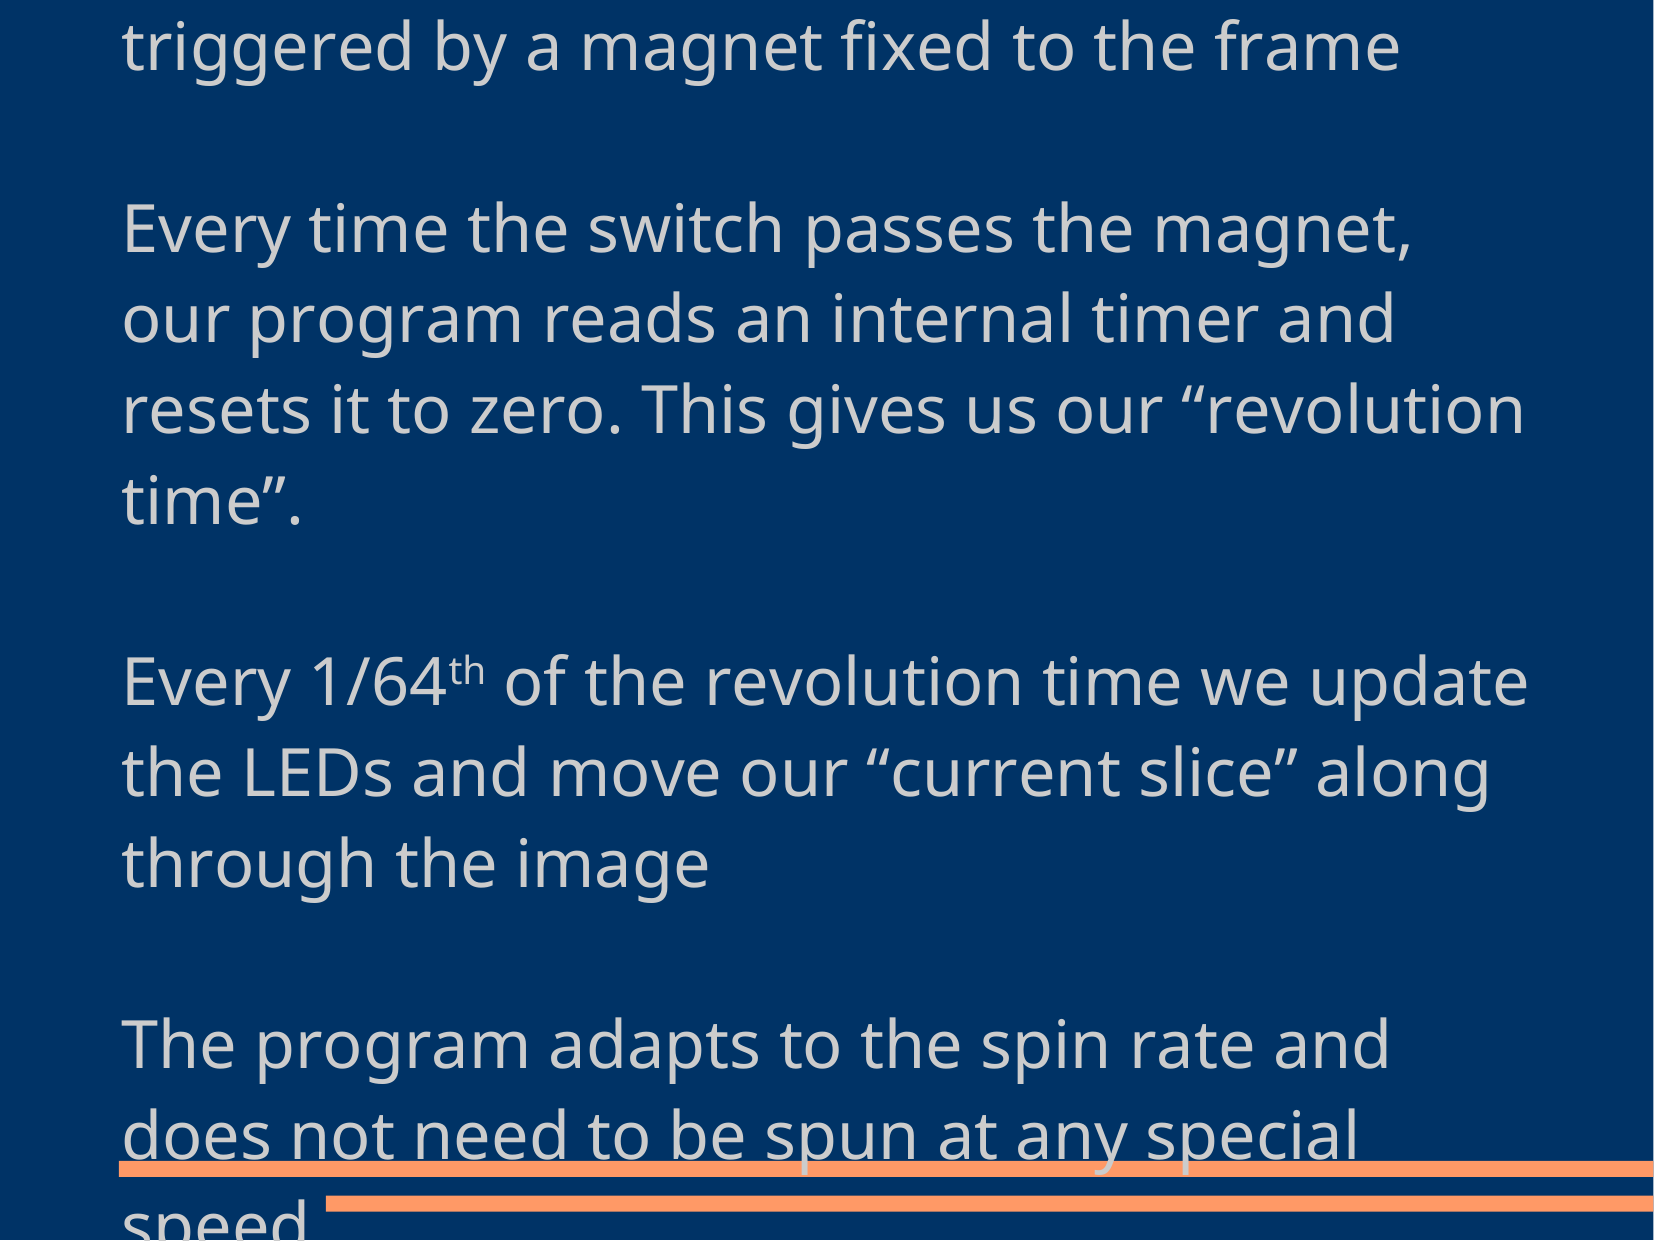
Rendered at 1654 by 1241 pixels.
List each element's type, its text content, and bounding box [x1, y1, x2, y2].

subtitle We use a magnetic switch (“Hall Effect Switch”) to time the spins. The switch is triggered by a magnet fixed to the frame Every time the switch passes the magnet, our program reads an internal timer and resets it to zero. This gives us our “revolution time”. Every 1/64th of the revolution time we update the LEDs and move our “current slice” along through the image The program adapts to the spin rate and does not need to be spun at any special speed [121, 24, 1534, 1155]
